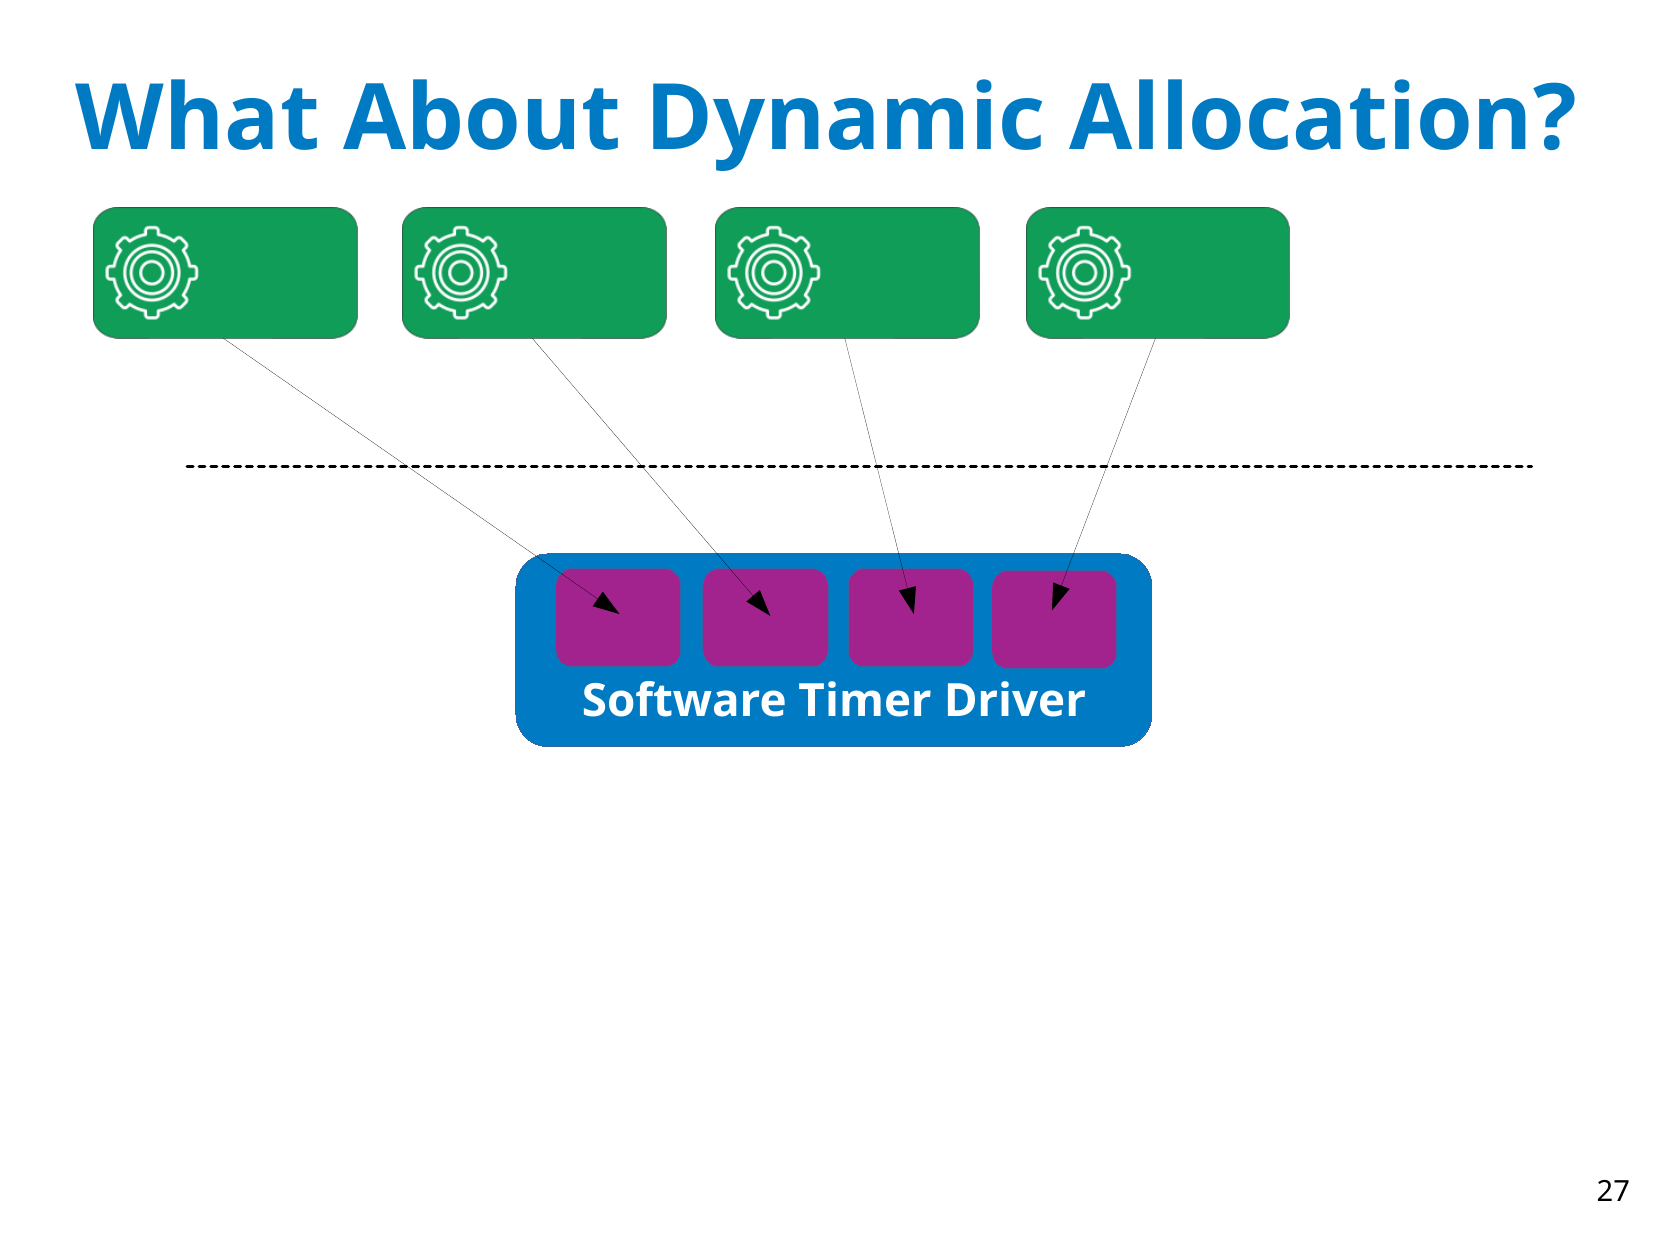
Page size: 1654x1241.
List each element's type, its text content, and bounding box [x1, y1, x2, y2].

picture [402, 207, 667, 339]
text_box [848, 568, 974, 667]
picture [1026, 207, 1290, 339]
text_box Software Timer Driver [515, 553, 1152, 747]
text_box [991, 570, 1117, 669]
text_box [555, 568, 681, 667]
text_box What About Dynamic Allocation? [0, 0, 1654, 237]
picture [93, 207, 358, 339]
text_box [702, 568, 829, 667]
picture [715, 207, 980, 339]
